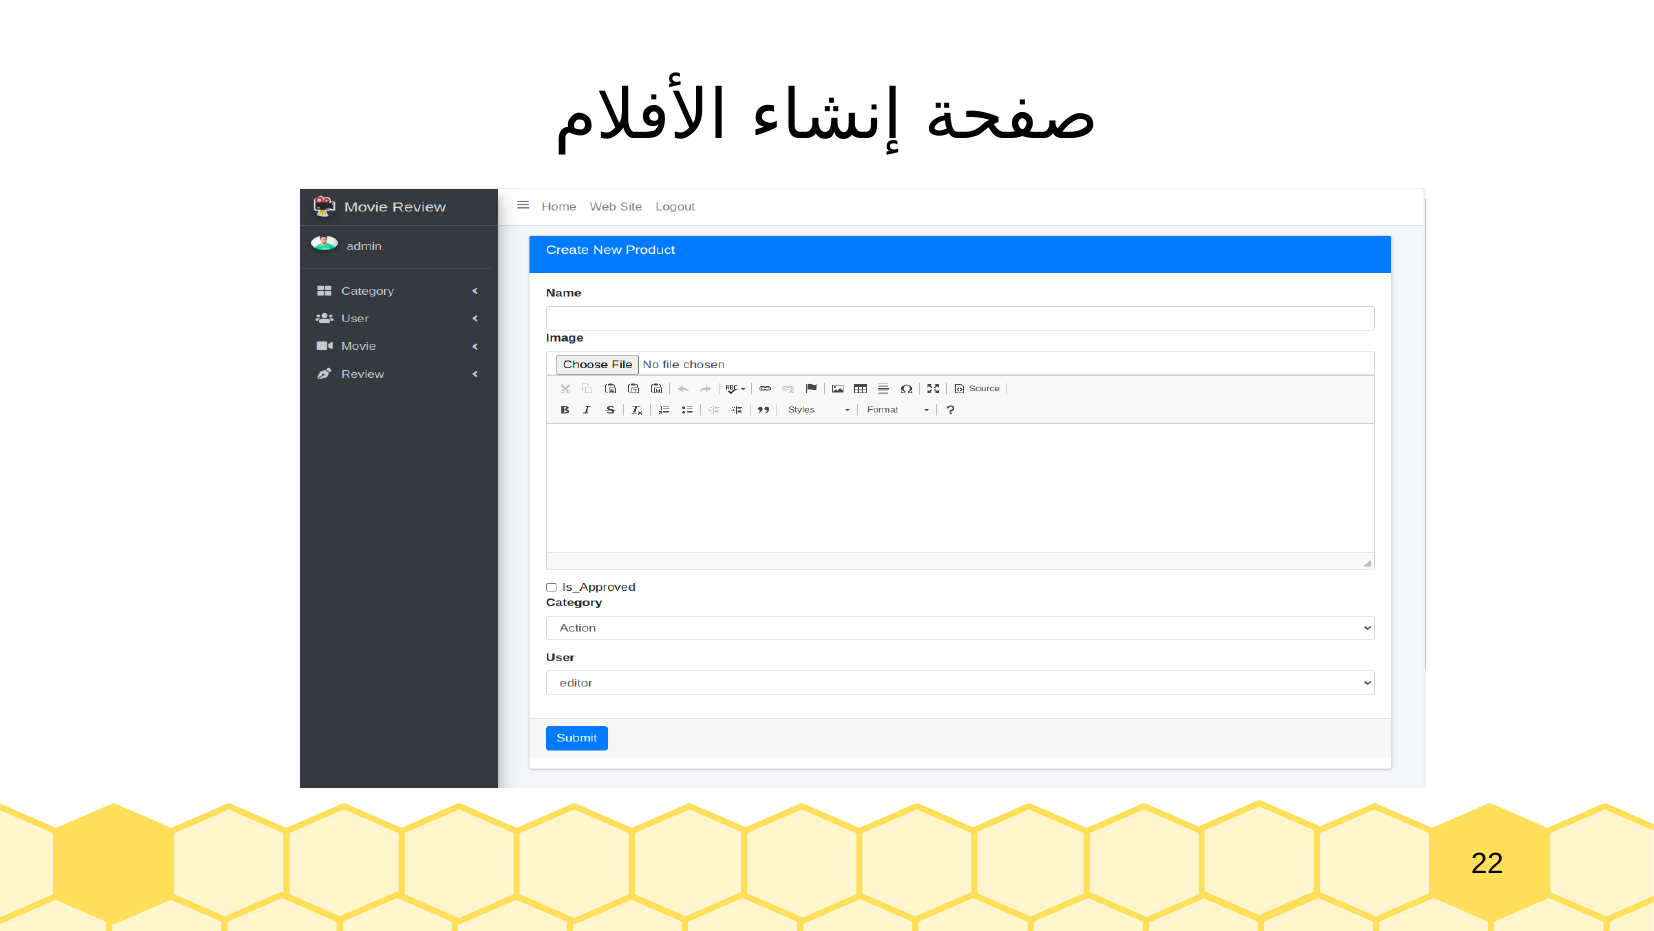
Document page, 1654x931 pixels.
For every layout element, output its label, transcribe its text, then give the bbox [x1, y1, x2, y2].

picture [300, 187, 1426, 788]
title صفحة إنشاء الأفلام [82, 37, 1571, 193]
